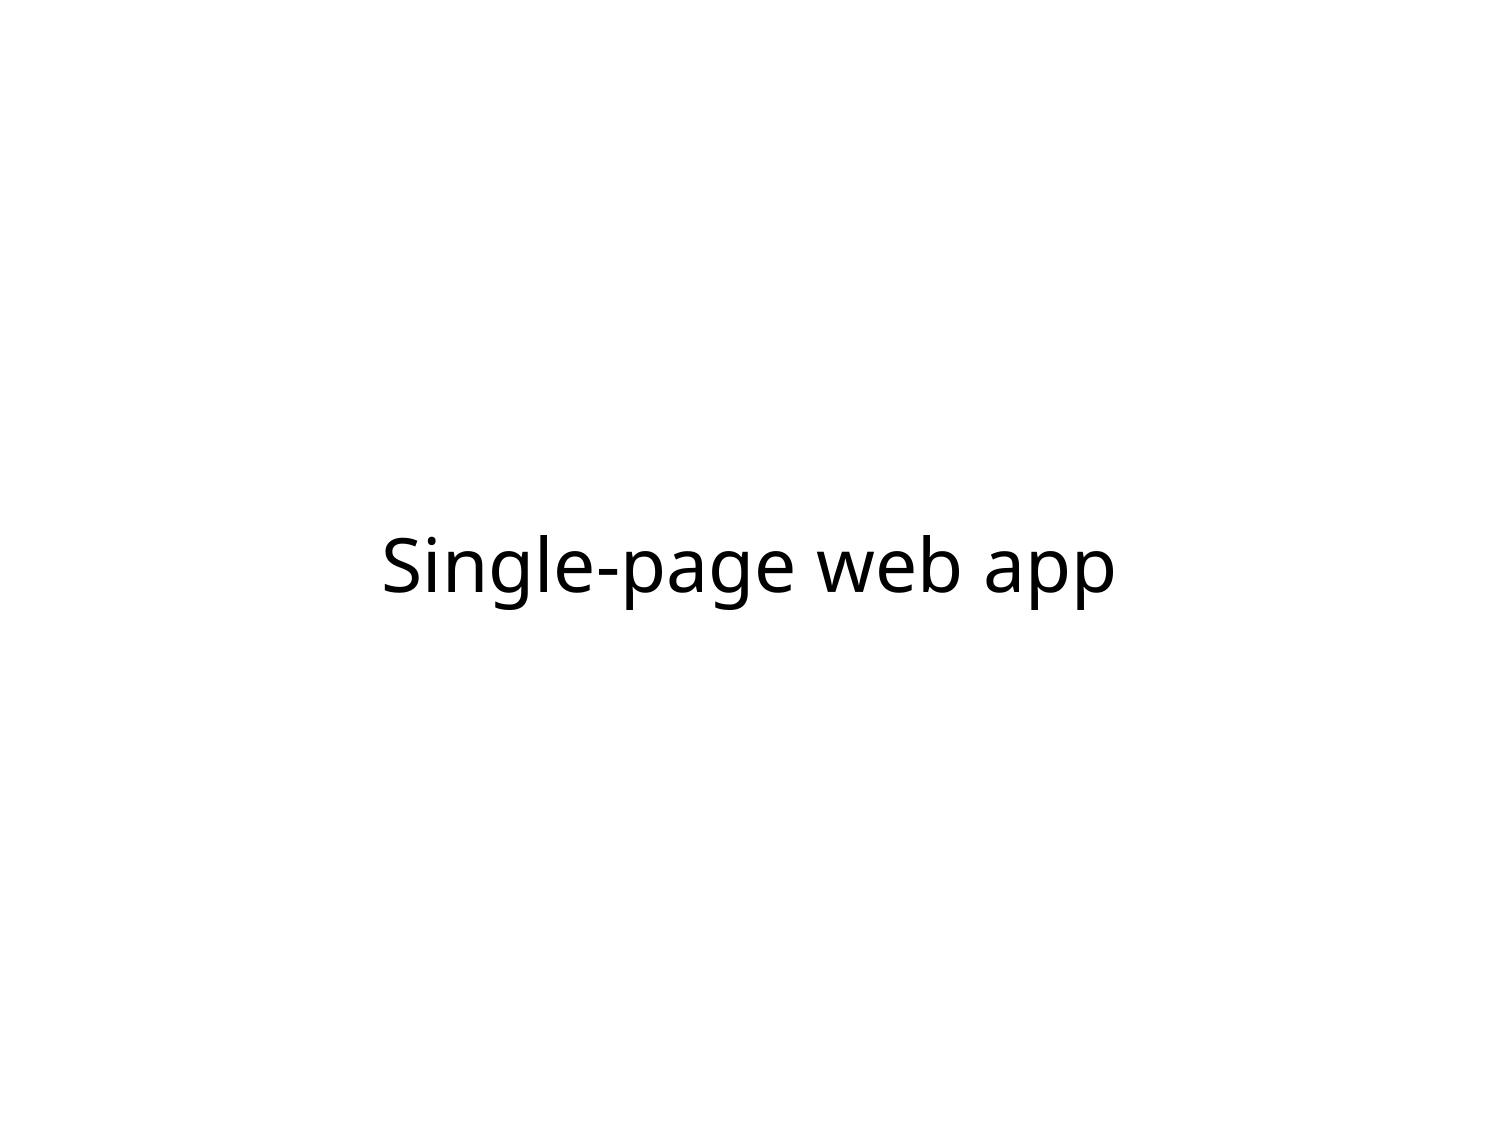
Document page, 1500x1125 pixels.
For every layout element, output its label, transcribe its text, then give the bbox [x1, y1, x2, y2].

title Single-page web app [51, 470, 1449, 655]
